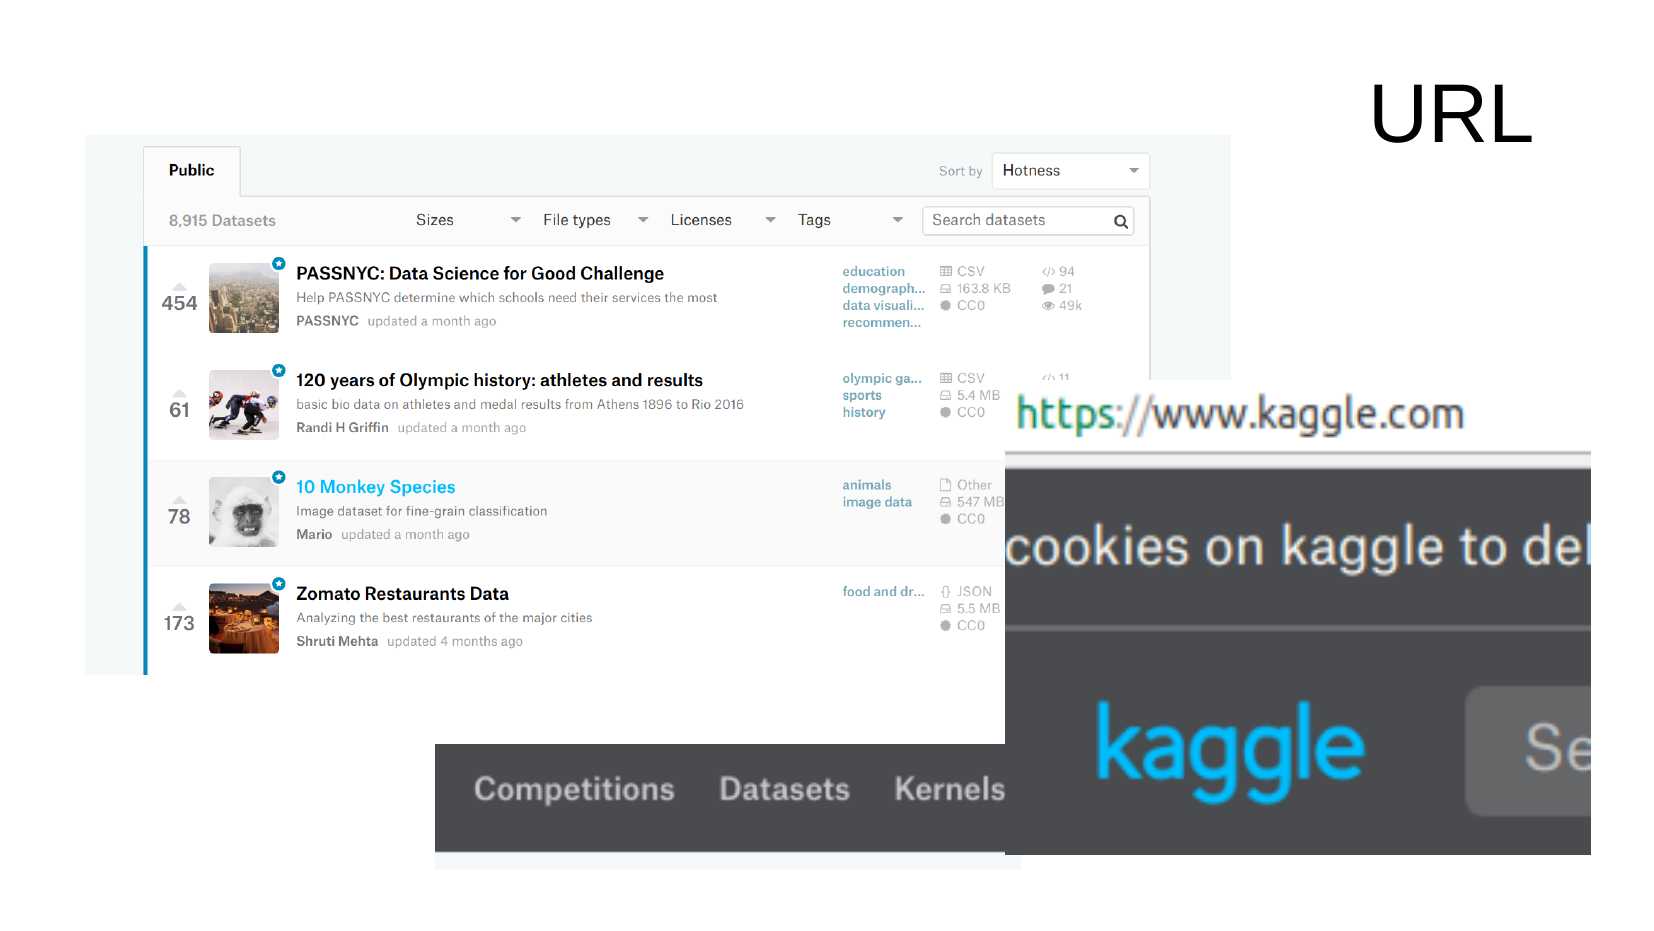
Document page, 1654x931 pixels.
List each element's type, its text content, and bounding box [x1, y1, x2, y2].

text_box URL [1353, 60, 1654, 231]
picture [85, 135, 1591, 871]
